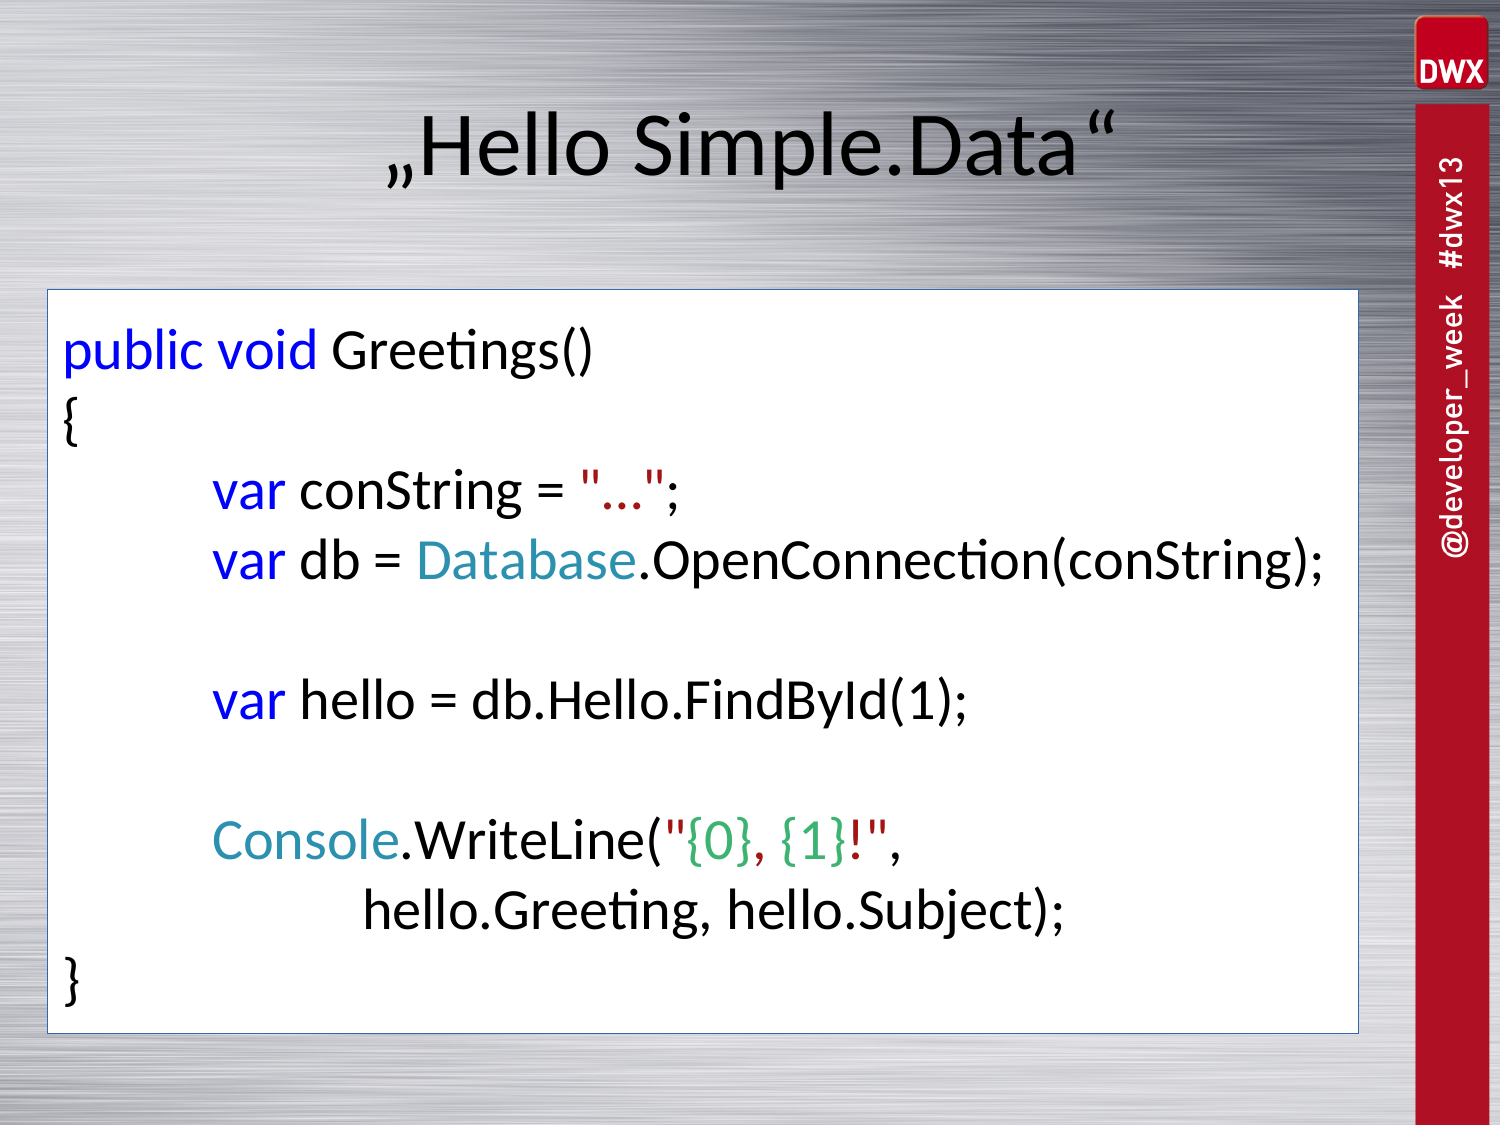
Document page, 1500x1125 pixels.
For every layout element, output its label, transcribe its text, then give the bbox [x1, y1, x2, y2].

text_box public void Greetings() { var conString = "…"; var db = Database.OpenConnection(conString); var hello = db.Hello.FindById(1); Console.WriteLine("{0}, {1}!", hello.Greeting, hello.Subject); } [47, 289, 1359, 1034]
picture [0, 0, 1500, 1125]
title „Hello Simple.Data“ [75, 45, 1426, 233]
